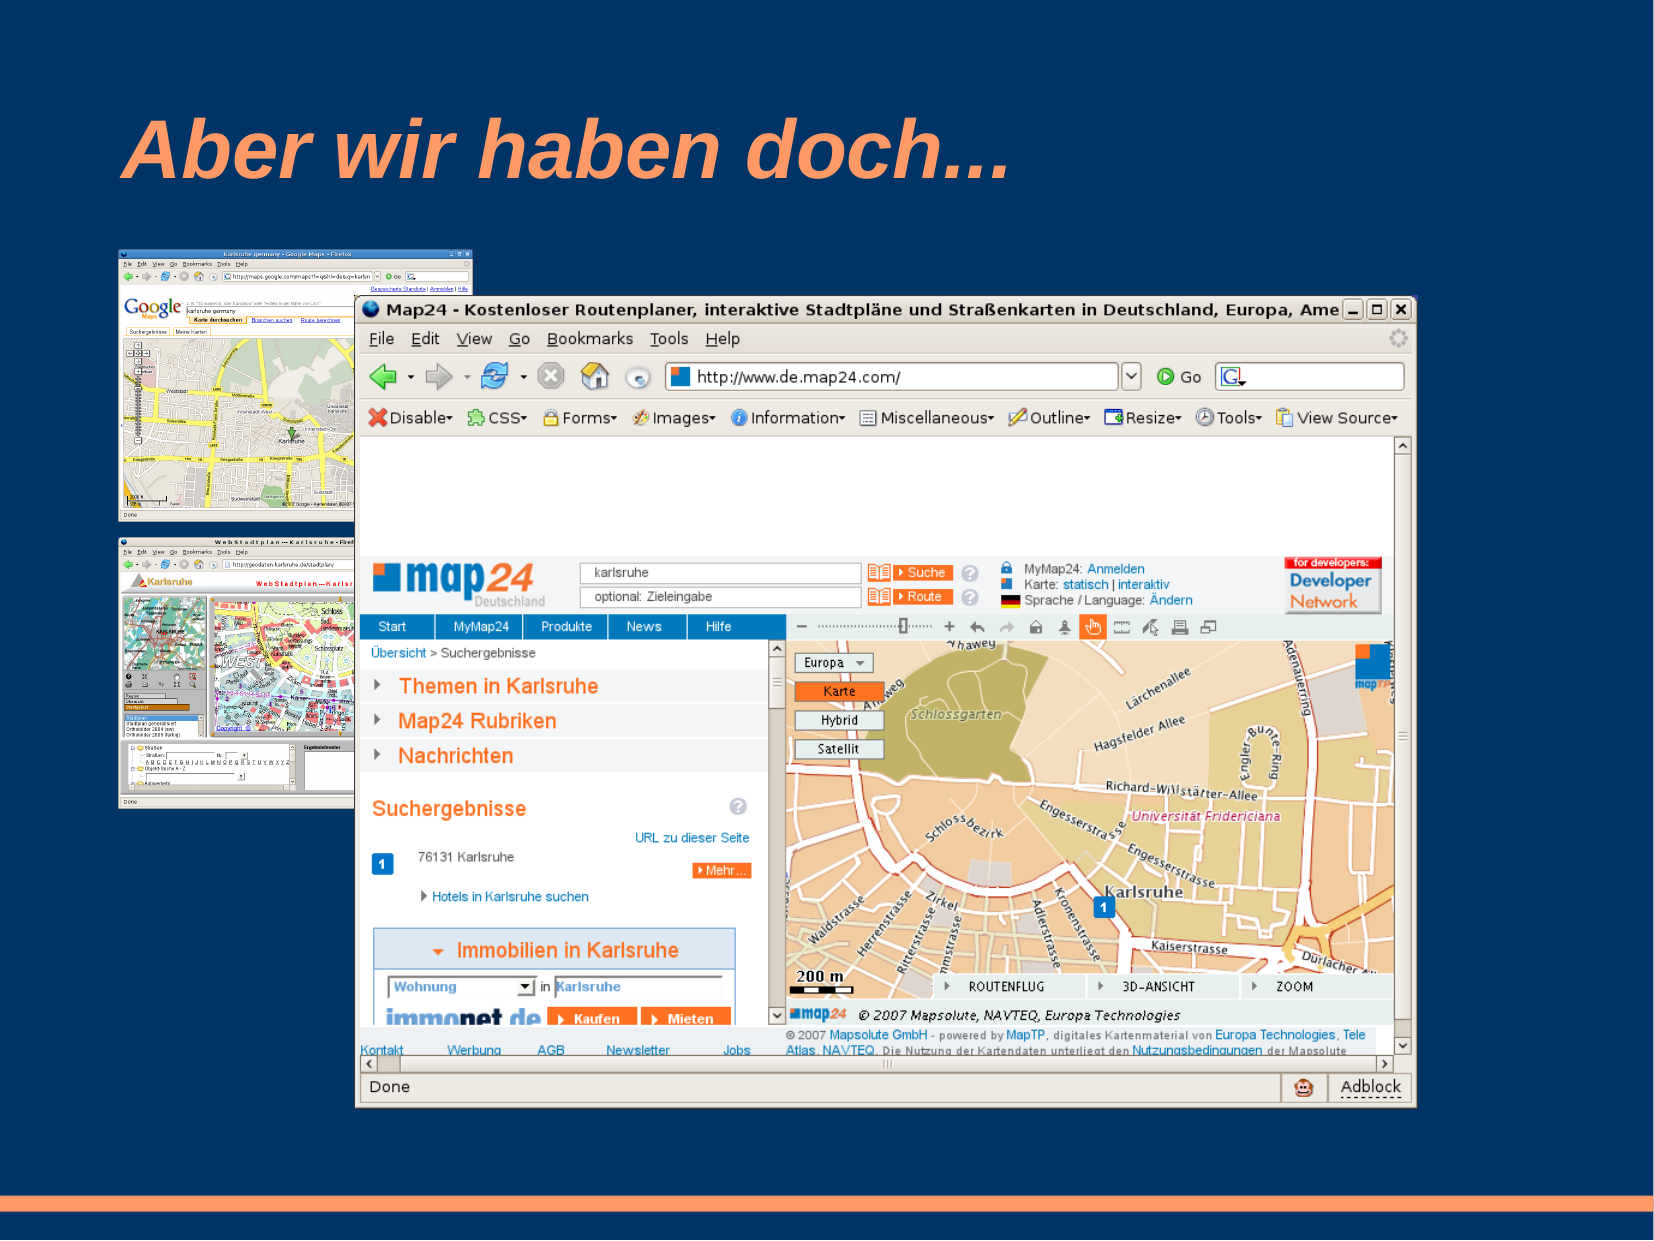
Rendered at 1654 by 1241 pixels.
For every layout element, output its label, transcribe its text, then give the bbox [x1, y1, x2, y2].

title Aber wir haben doch... [121, 46, 1534, 254]
picture [118, 249, 1418, 1109]
